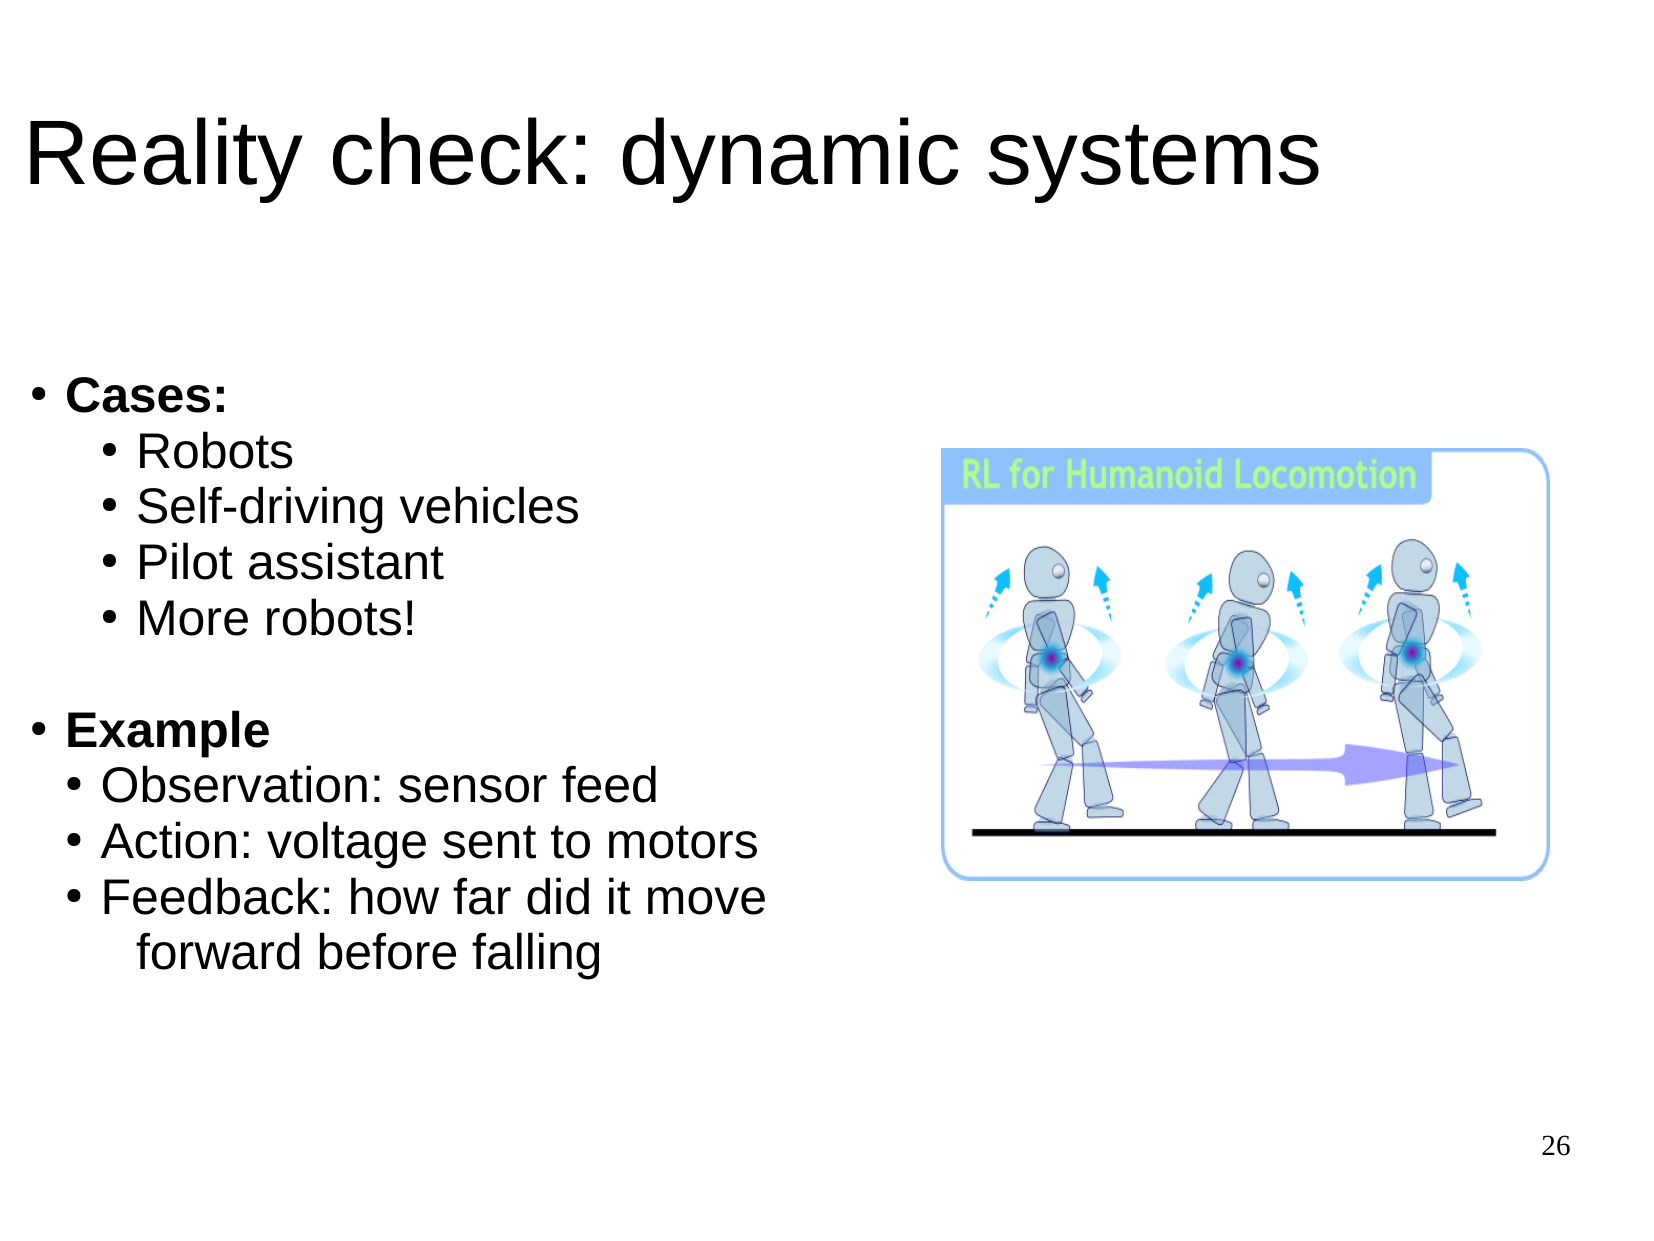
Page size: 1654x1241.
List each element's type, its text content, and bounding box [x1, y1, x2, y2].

text_box Cases: Robots Self-driving vehicles Pilot assistant More robots! Example Observation: sensor feed Action: voltage sent to motors Feedback: how far did it move forward before falling [15, 359, 1207, 1107]
title Reality check: dynamic systems [23, 49, 1512, 257]
picture [941, 448, 1550, 881]
